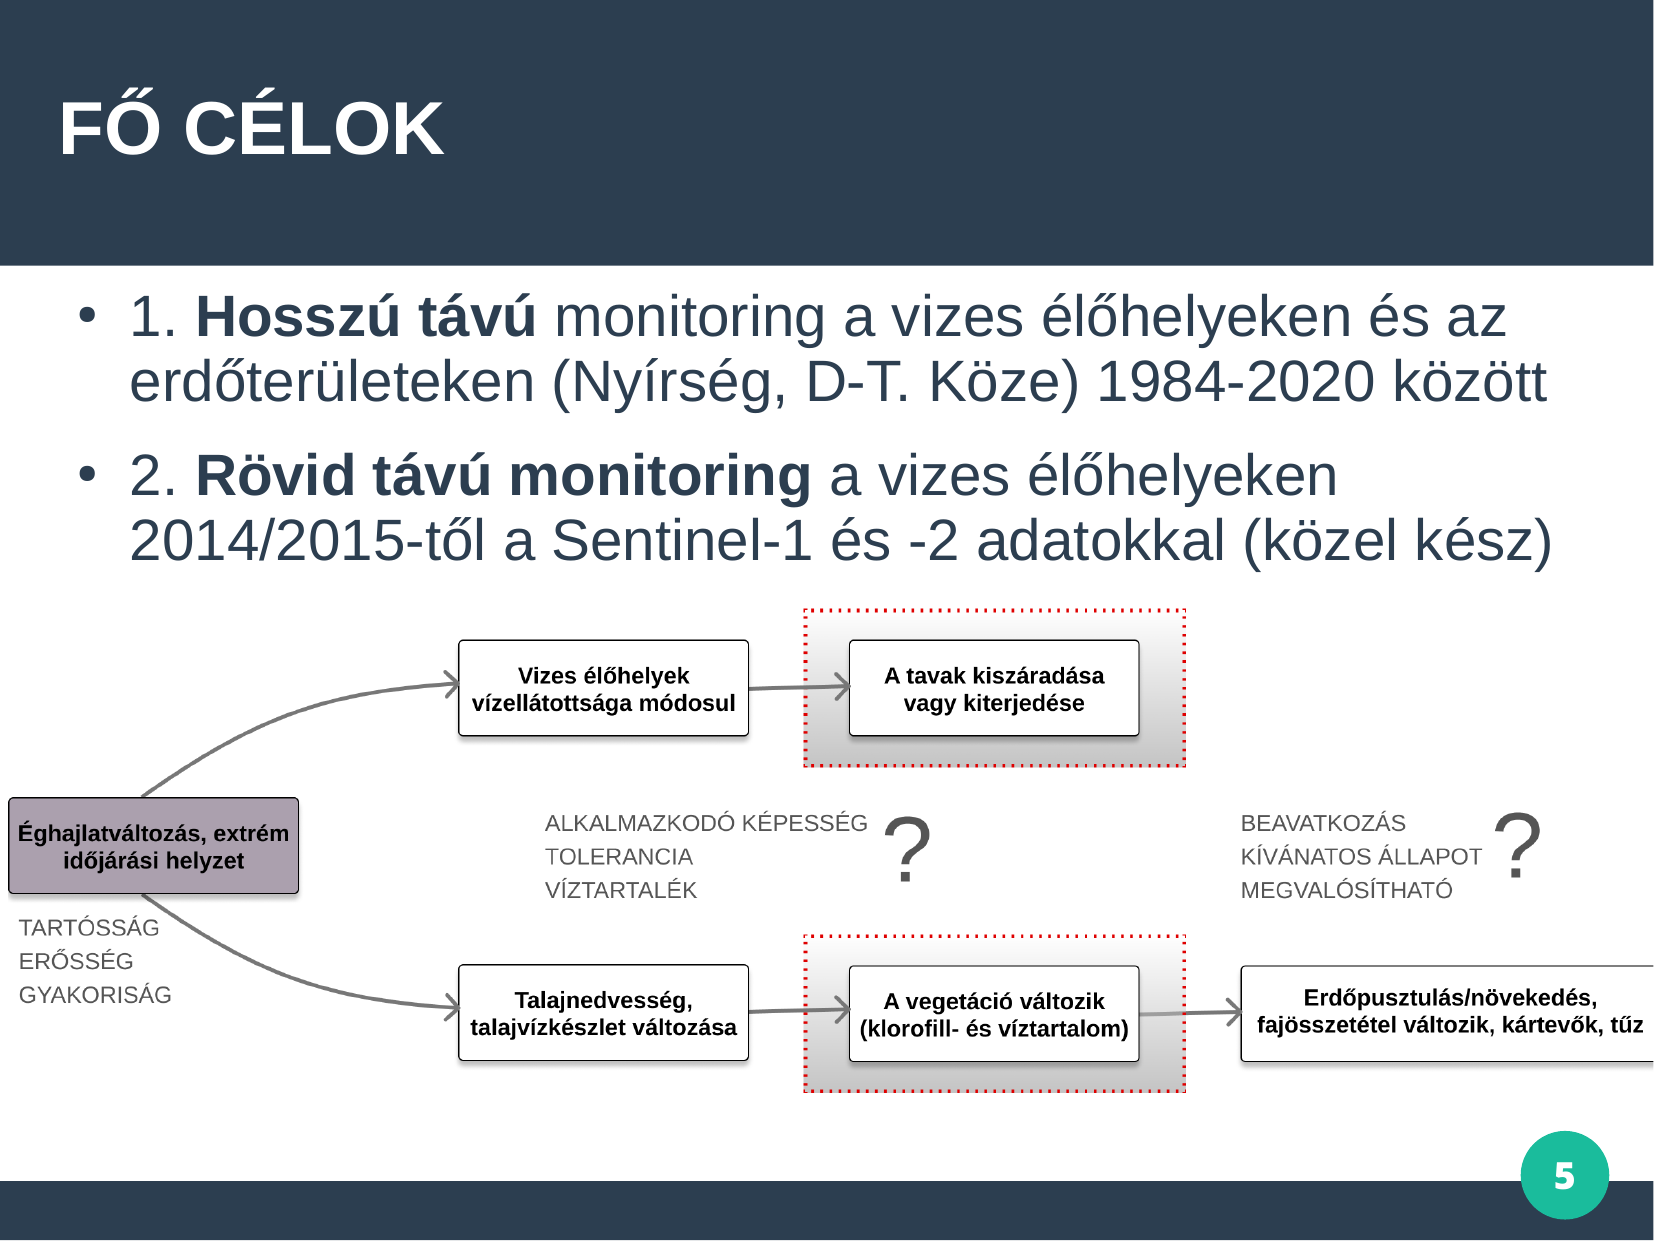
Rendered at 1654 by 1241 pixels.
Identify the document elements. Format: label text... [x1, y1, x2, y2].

title FŐ CÉLOK [59, 49, 1595, 207]
list 1. Hosszú távú monitoring a vizes élőhelyeken és az erdőterületeken (Nyírség, D-T. Köze) 1984-2020 között 2. Rövid távú monitoring a vizes élőhelyeken 2014/2015-től a Sentinel-1 és -2 adatokkal (közel kész) [59, 283, 1595, 607]
list 1. Hosszú távú monitoring a vizes élőhelyeken és az erdőterületeken (Nyírség, D-T. Köze) 1984-2020 között 2. Rövid távú monitoring a vizes élőhelyeken 2014/2015-től a Sentinel-1 és -2 adatokkal (közel kész) [59, 1124, 1595, 1152]
picture [8, 607, 1654, 1124]
